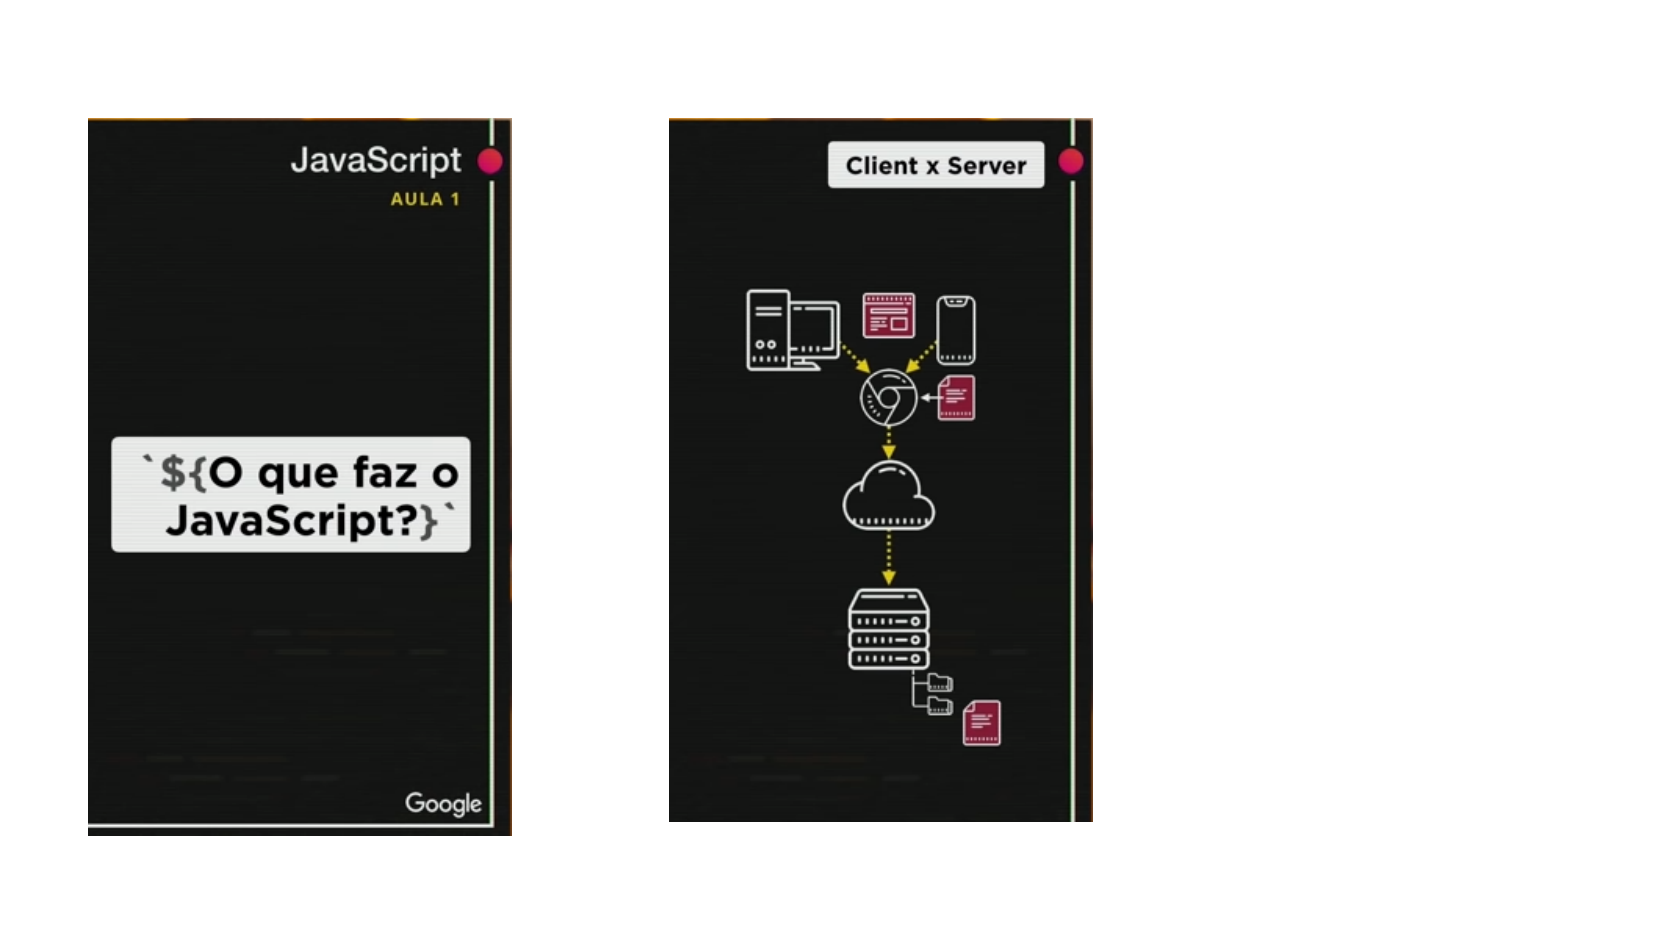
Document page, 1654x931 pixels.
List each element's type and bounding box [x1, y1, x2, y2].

picture [669, 118, 1093, 822]
picture [88, 118, 512, 836]
